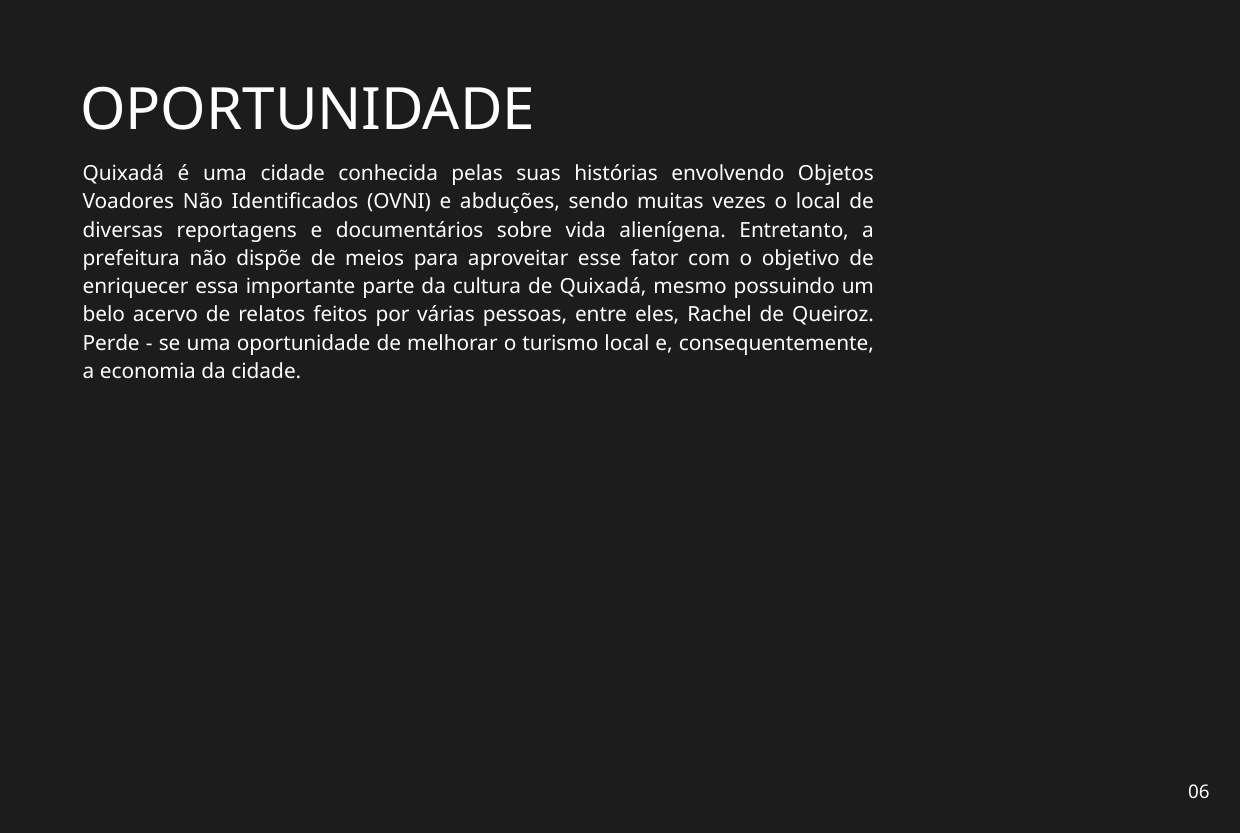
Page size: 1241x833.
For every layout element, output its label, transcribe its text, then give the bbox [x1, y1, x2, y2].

subtitle Quixadá é uma cidade conhecida pelas suas histórias envolvendo Objetos Voadores Não Identificados (OVNI) e abduções, sendo muitas vezes o local de diversas reportagens e documentários sobre vida alienígena. Entretanto, a prefeitura não dispõe de meios para aproveitar esse fator com o objetivo de enriquecer essa importante parte da cultura de Quixadá, mesmo possuindo um belo acervo de relatos feitos por várias pessoas, entre eles, Rachel de Queiroz. Perde - se uma oportunidade de melhorar o turismo local e, consequentemente, a economia da cidade. [82, 188, 875, 591]
title OPORTUNIDADE [80, 26, 1156, 188]
title 06 [1181, 778, 1217, 805]
